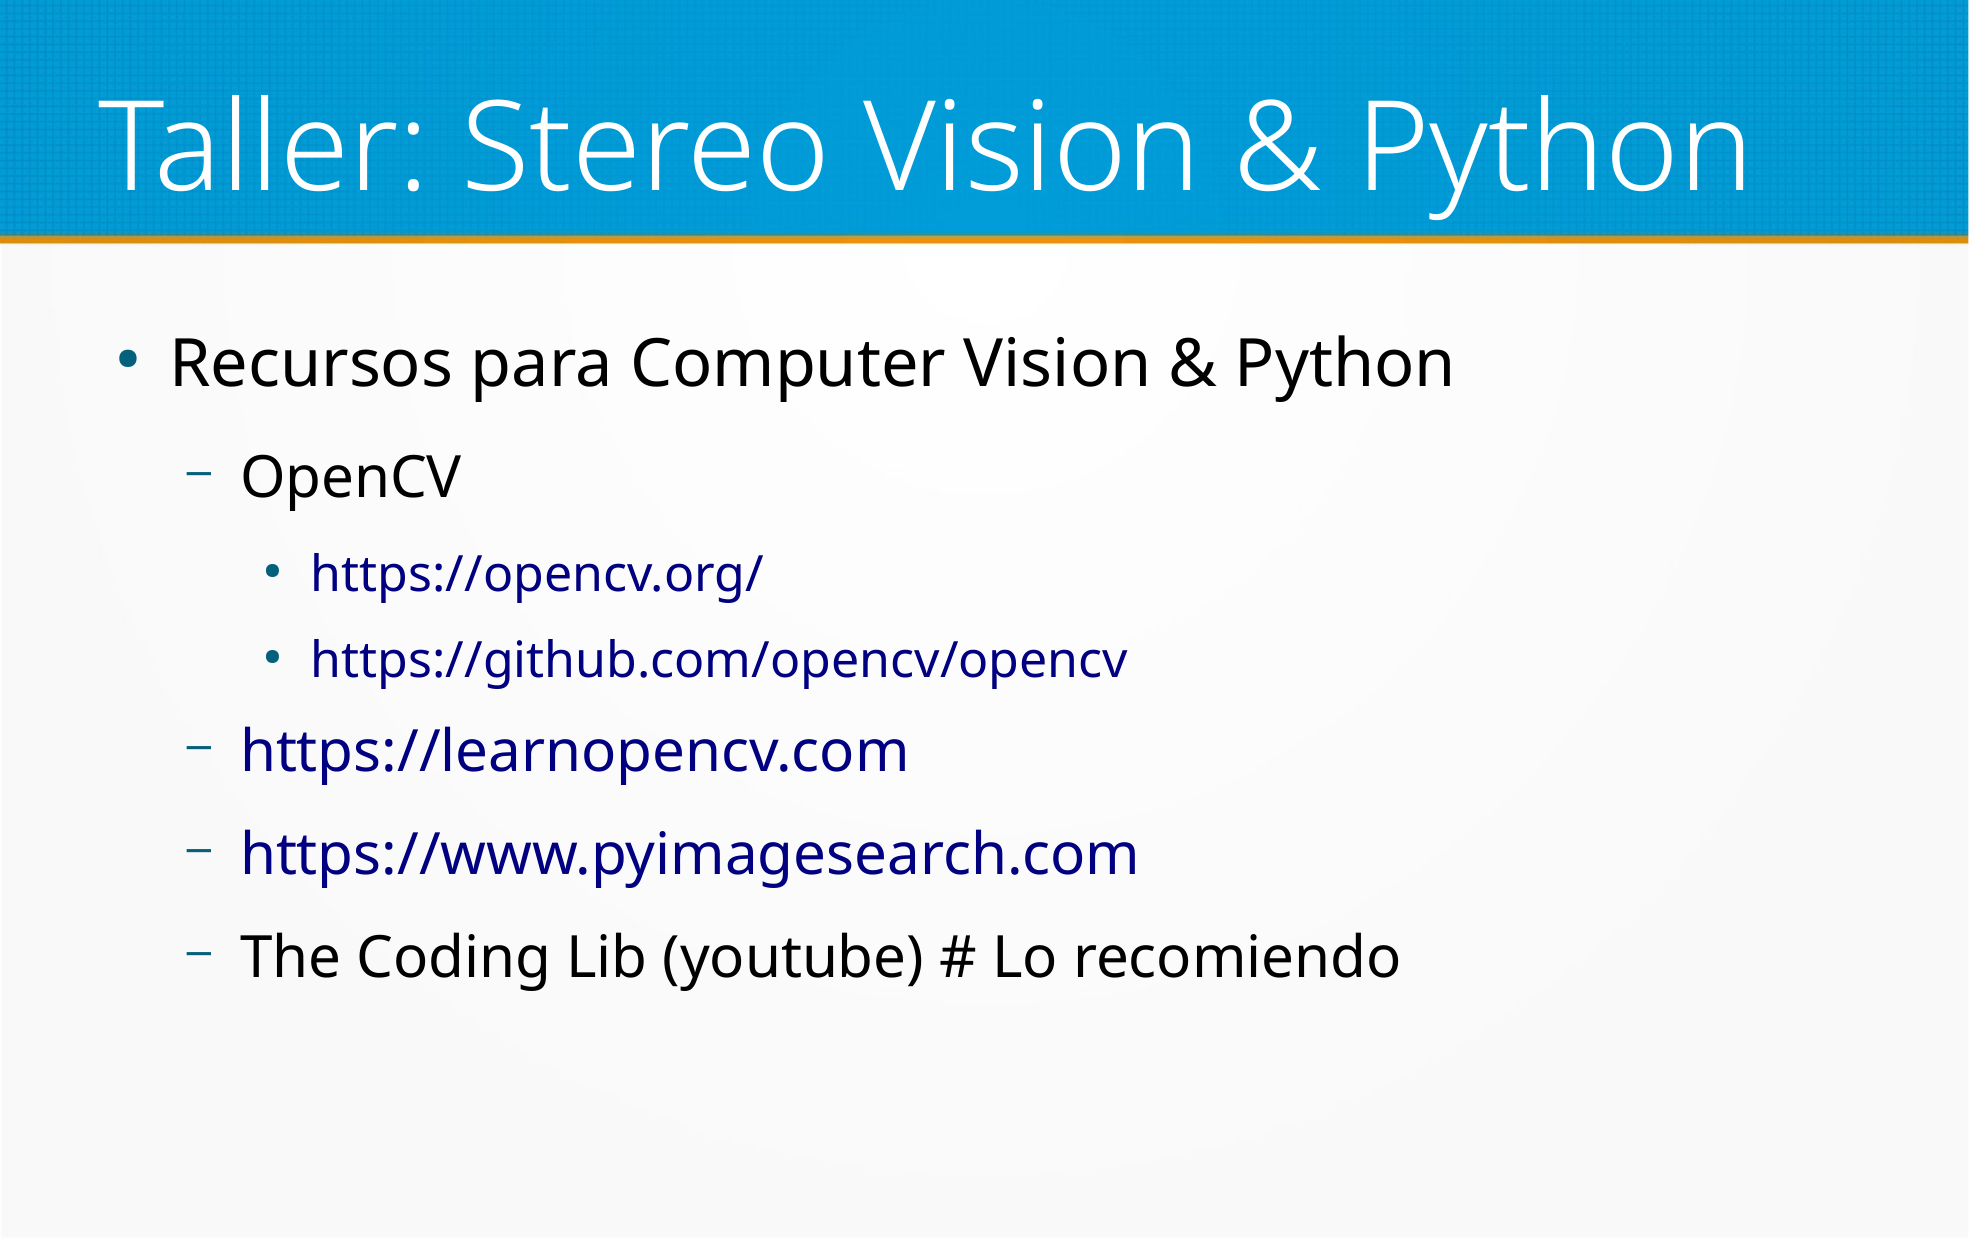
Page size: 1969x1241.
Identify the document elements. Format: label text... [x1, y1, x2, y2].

list Recursos para Computer Vision & Python OpenCV https://opencv.org/ https://github.com/opencv/opencv https://learnopencv.com https://www.pyimagesearch.com The Coding Lib (youtube) # Lo recomiendo [98, 315, 1861, 1081]
picture [0, 233, 1969, 1241]
title Taller: Stereo Vision & Python [98, 19, 1870, 227]
